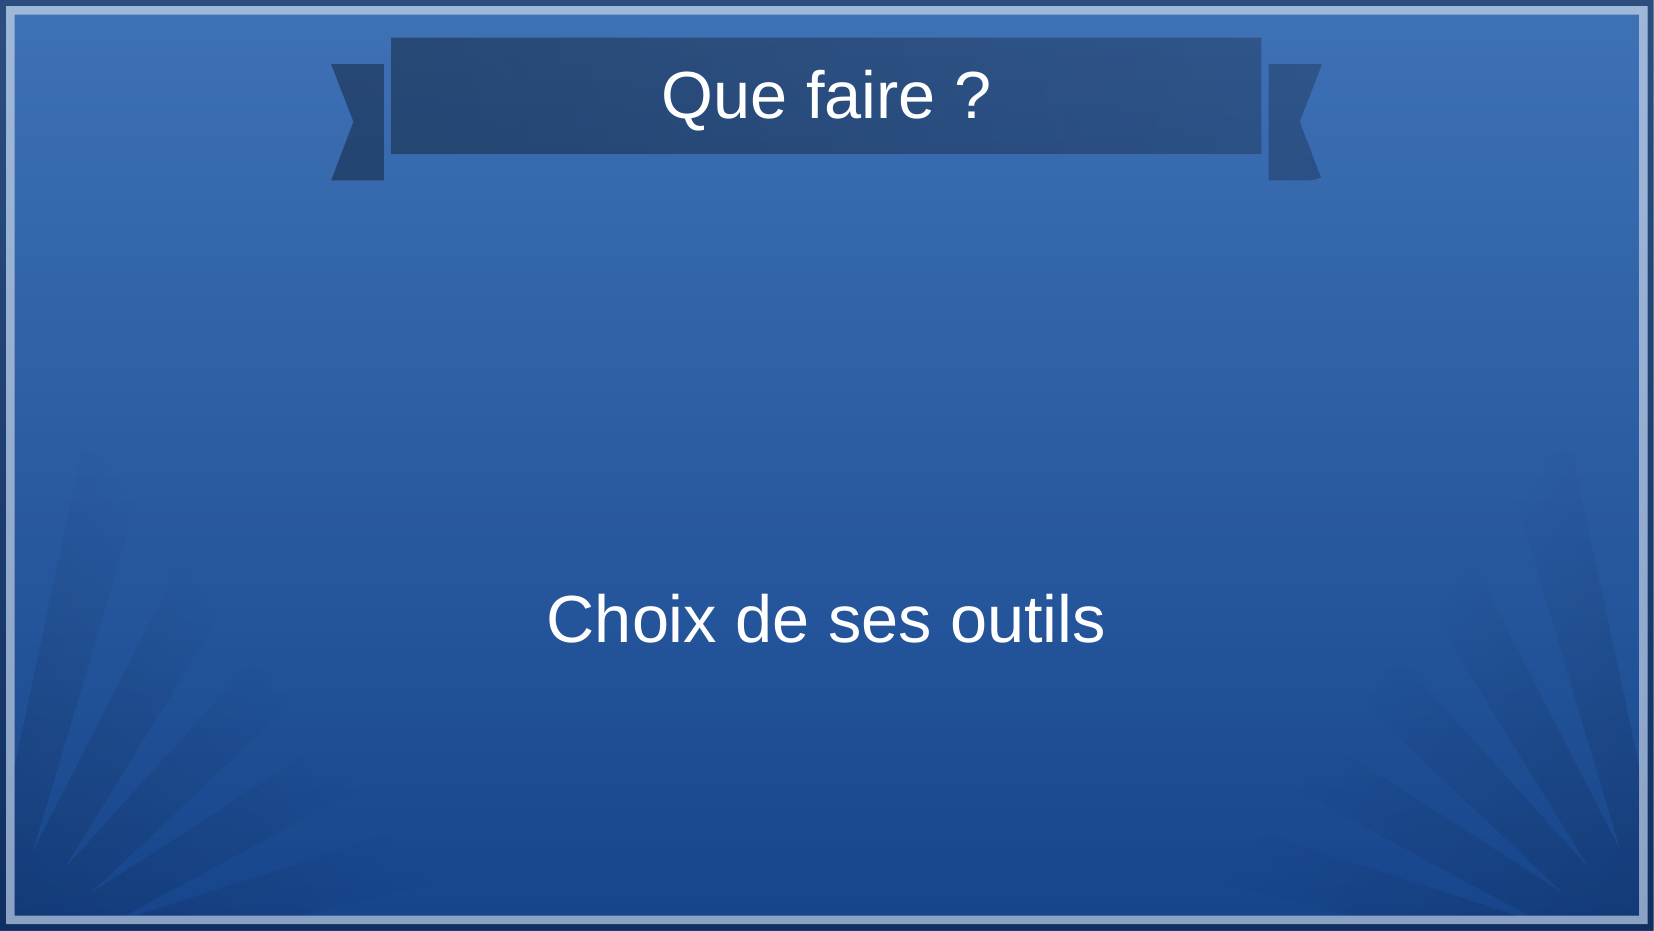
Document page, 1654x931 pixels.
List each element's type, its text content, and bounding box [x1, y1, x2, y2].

text_box Que faire ? [82, 39, 1571, 144]
text_box Choix de ses outils [82, 575, 1571, 657]
